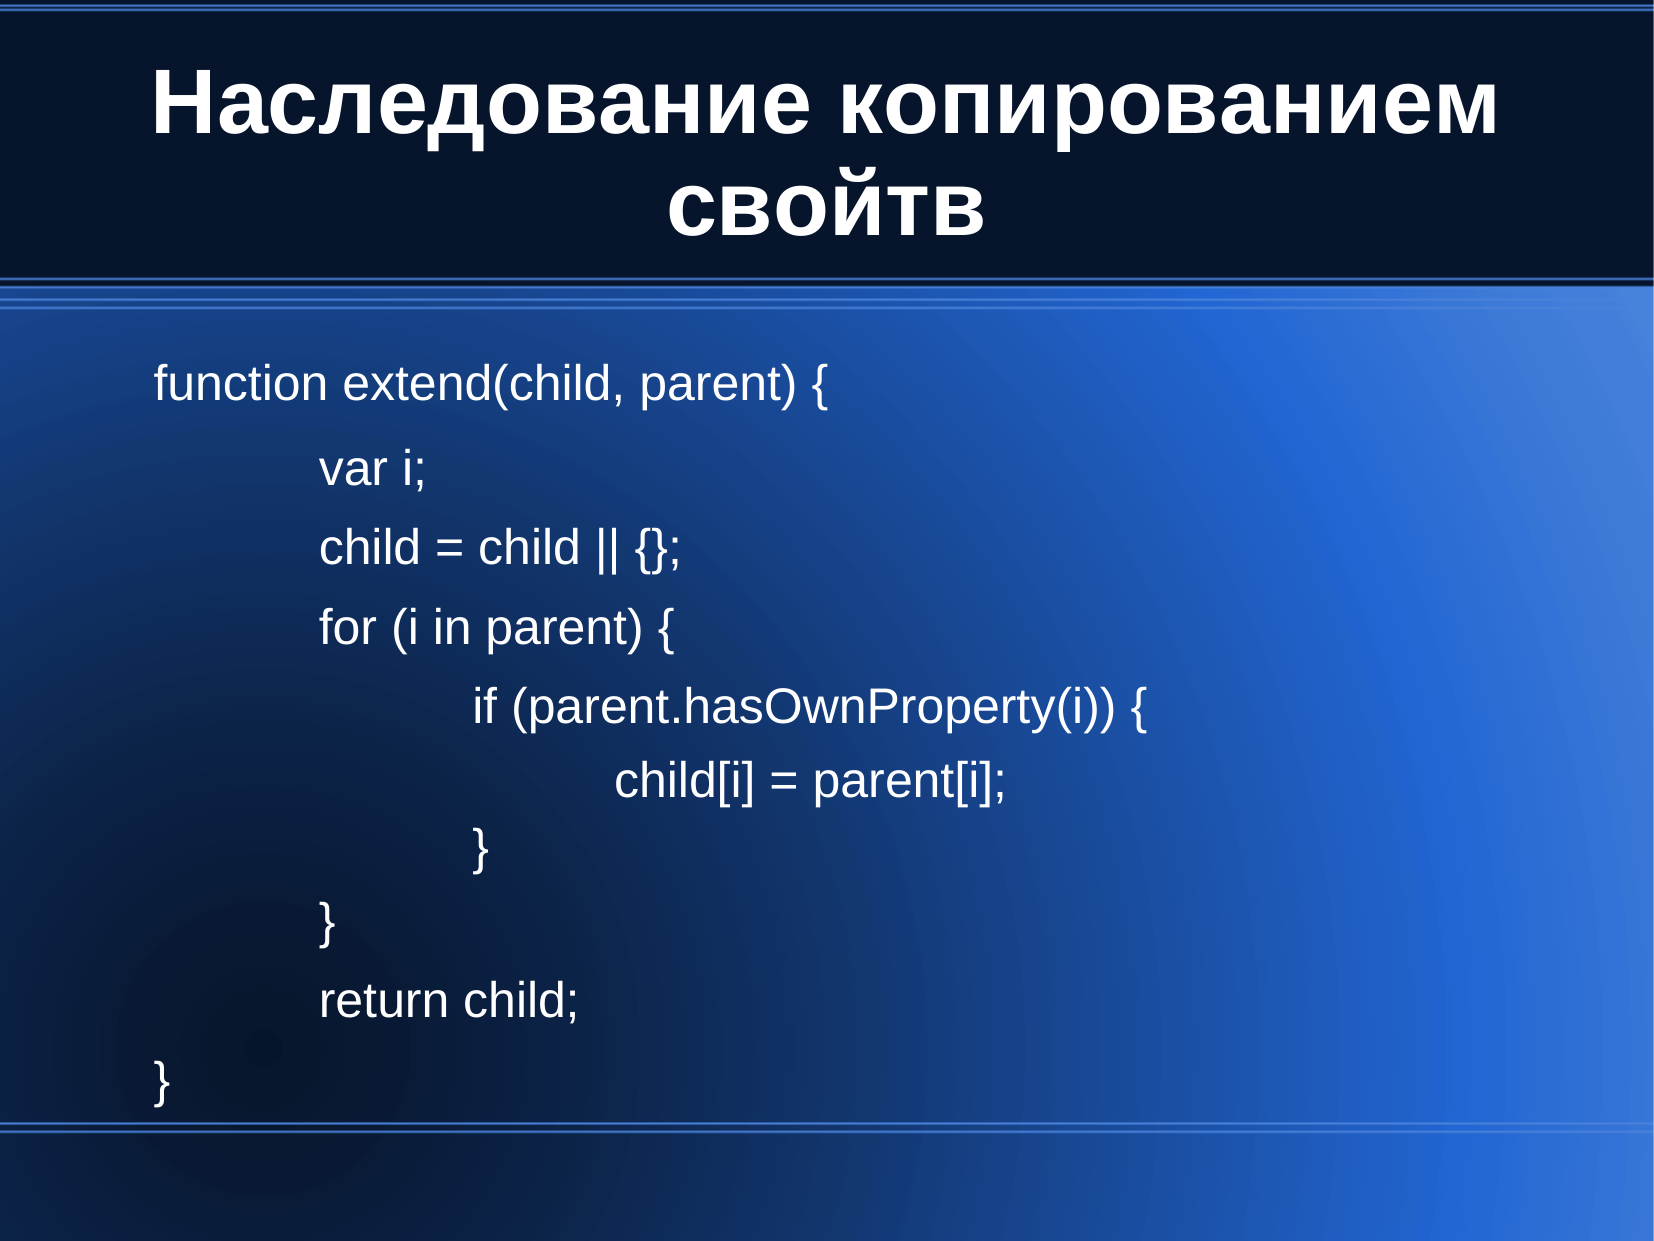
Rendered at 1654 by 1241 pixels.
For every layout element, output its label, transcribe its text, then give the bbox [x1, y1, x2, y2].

list function extend(child, parent) { var i; child = child || {}; for (i in parent) { if (parent.hasOwnProperty(i)) { child[i] = parent[i]; } } return child; } [82, 355, 1571, 1108]
title Наследование копированием свойтв [82, 49, 1571, 257]
picture [0, 0, 1654, 1241]
